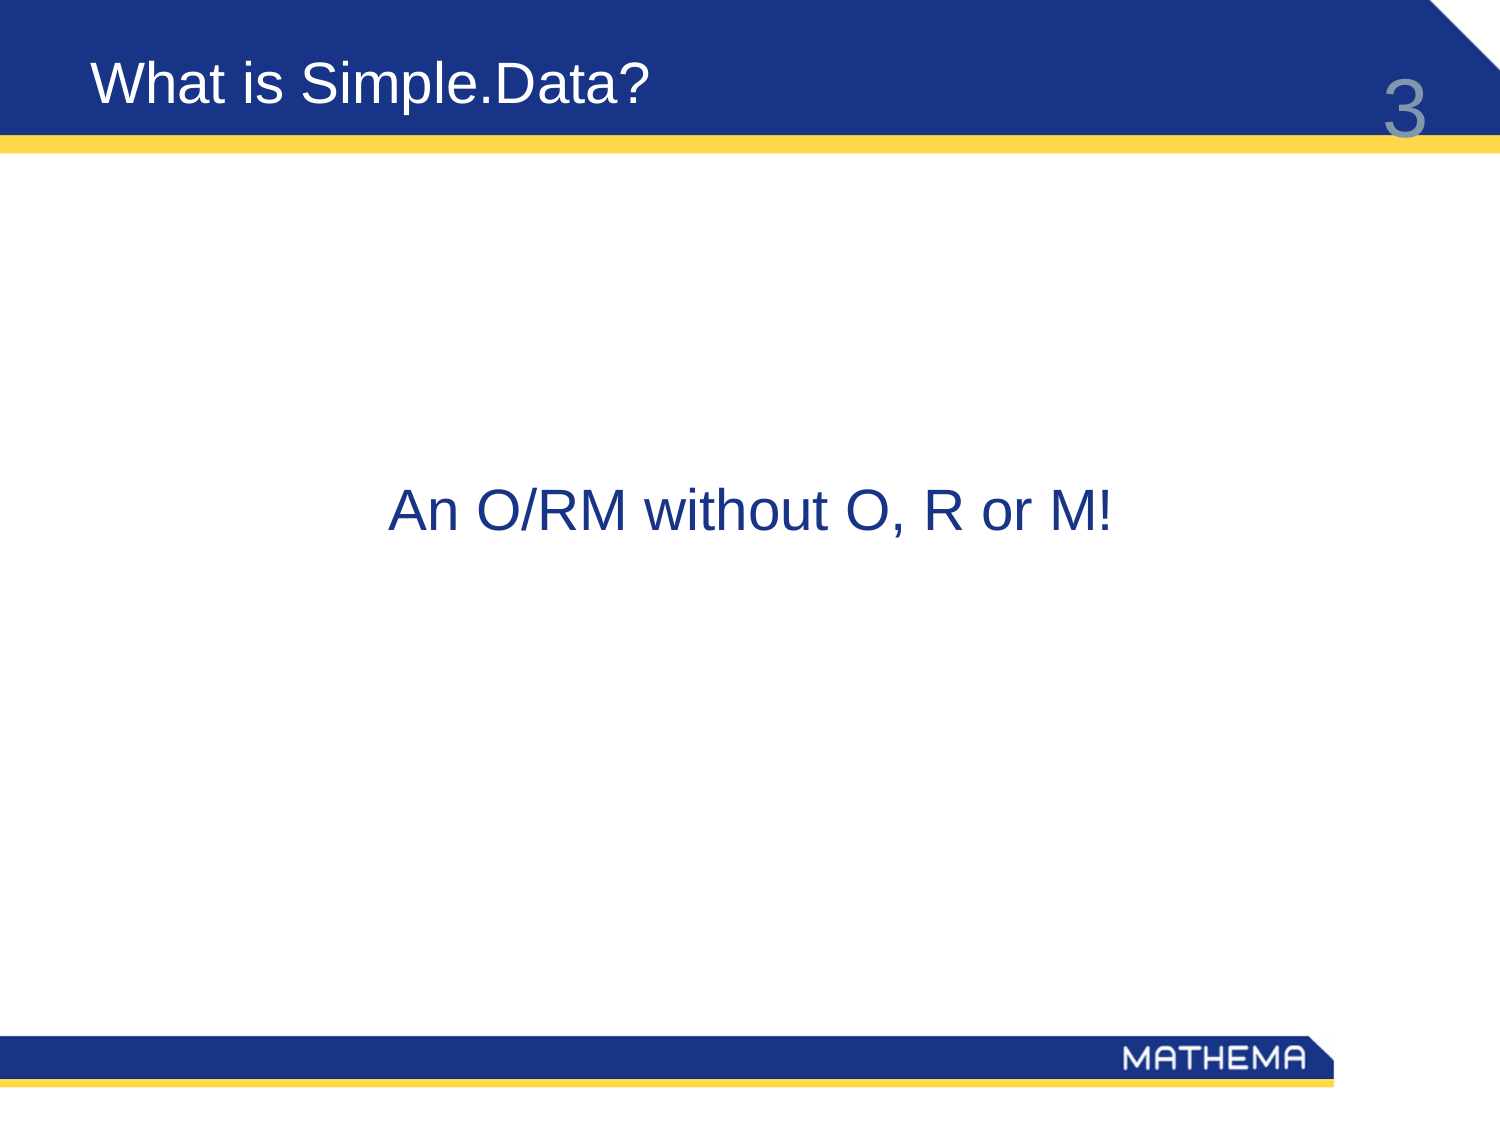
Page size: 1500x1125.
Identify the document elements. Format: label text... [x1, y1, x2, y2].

title What is Simple.Data? [75, 0, 1426, 174]
picture [0, 0, 1500, 1125]
list An O/RM without O, R or M! [47, 285, 1398, 1028]
